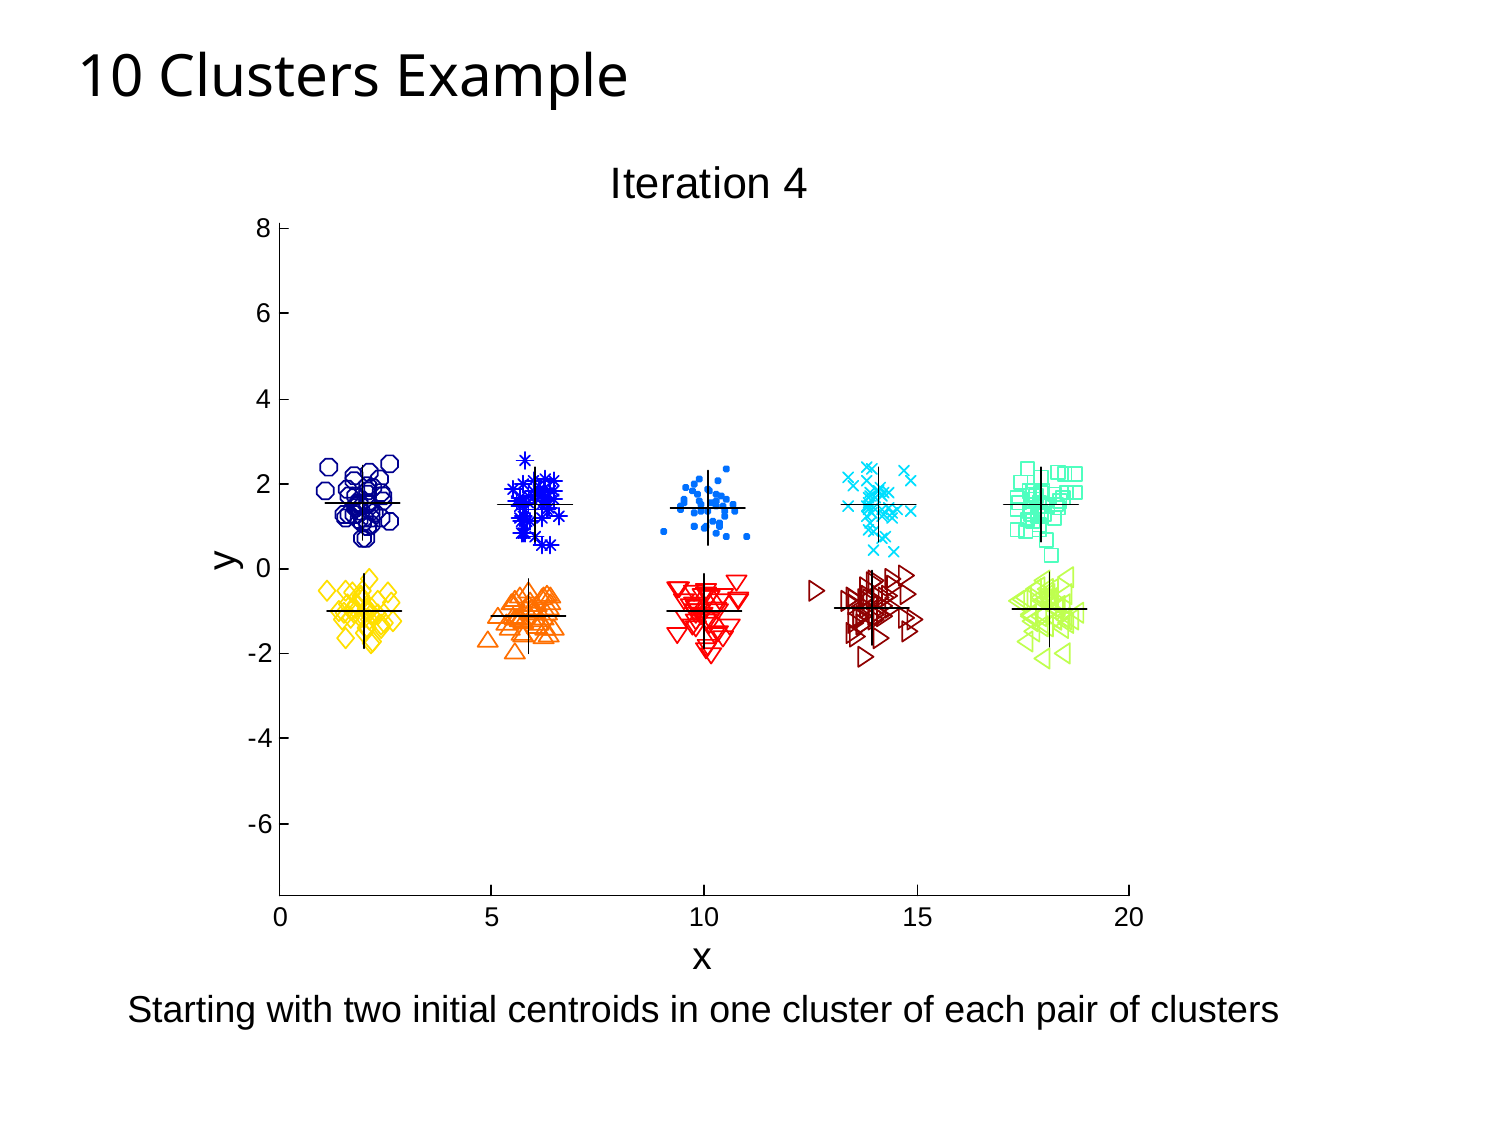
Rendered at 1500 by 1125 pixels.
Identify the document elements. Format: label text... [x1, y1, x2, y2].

text_box 10 Clusters Example [62, 24, 1421, 116]
text_box Starting with two initial centroids in one cluster of each pair of clusters [112, 977, 1426, 1038]
picture [137, 162, 1237, 977]
